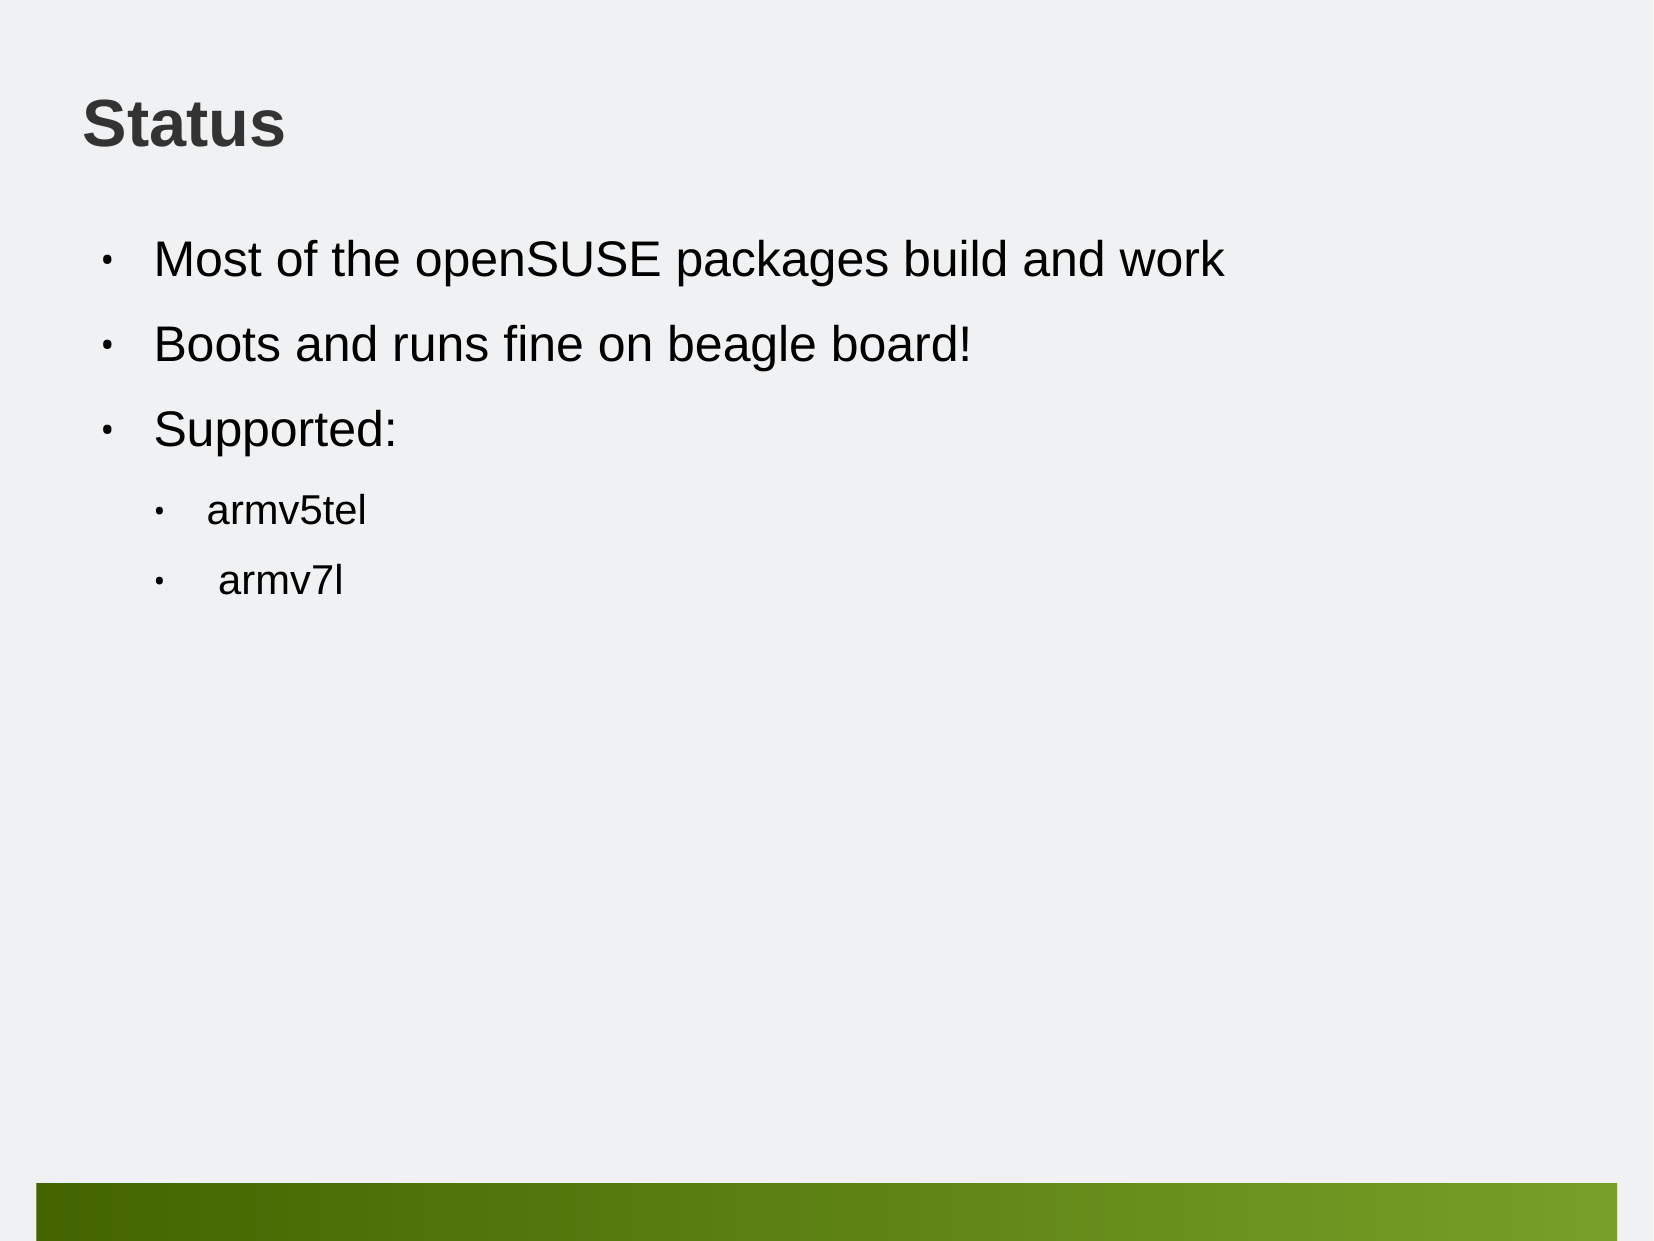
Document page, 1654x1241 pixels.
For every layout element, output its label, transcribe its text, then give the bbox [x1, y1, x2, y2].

picture [0, 0, 1654, 1241]
title Status [82, 49, 1571, 198]
list Most of the openSUSE packages build and work Boots and runs fine on beagle board! Supported: armv5tel armv7l [82, 231, 1571, 1050]
